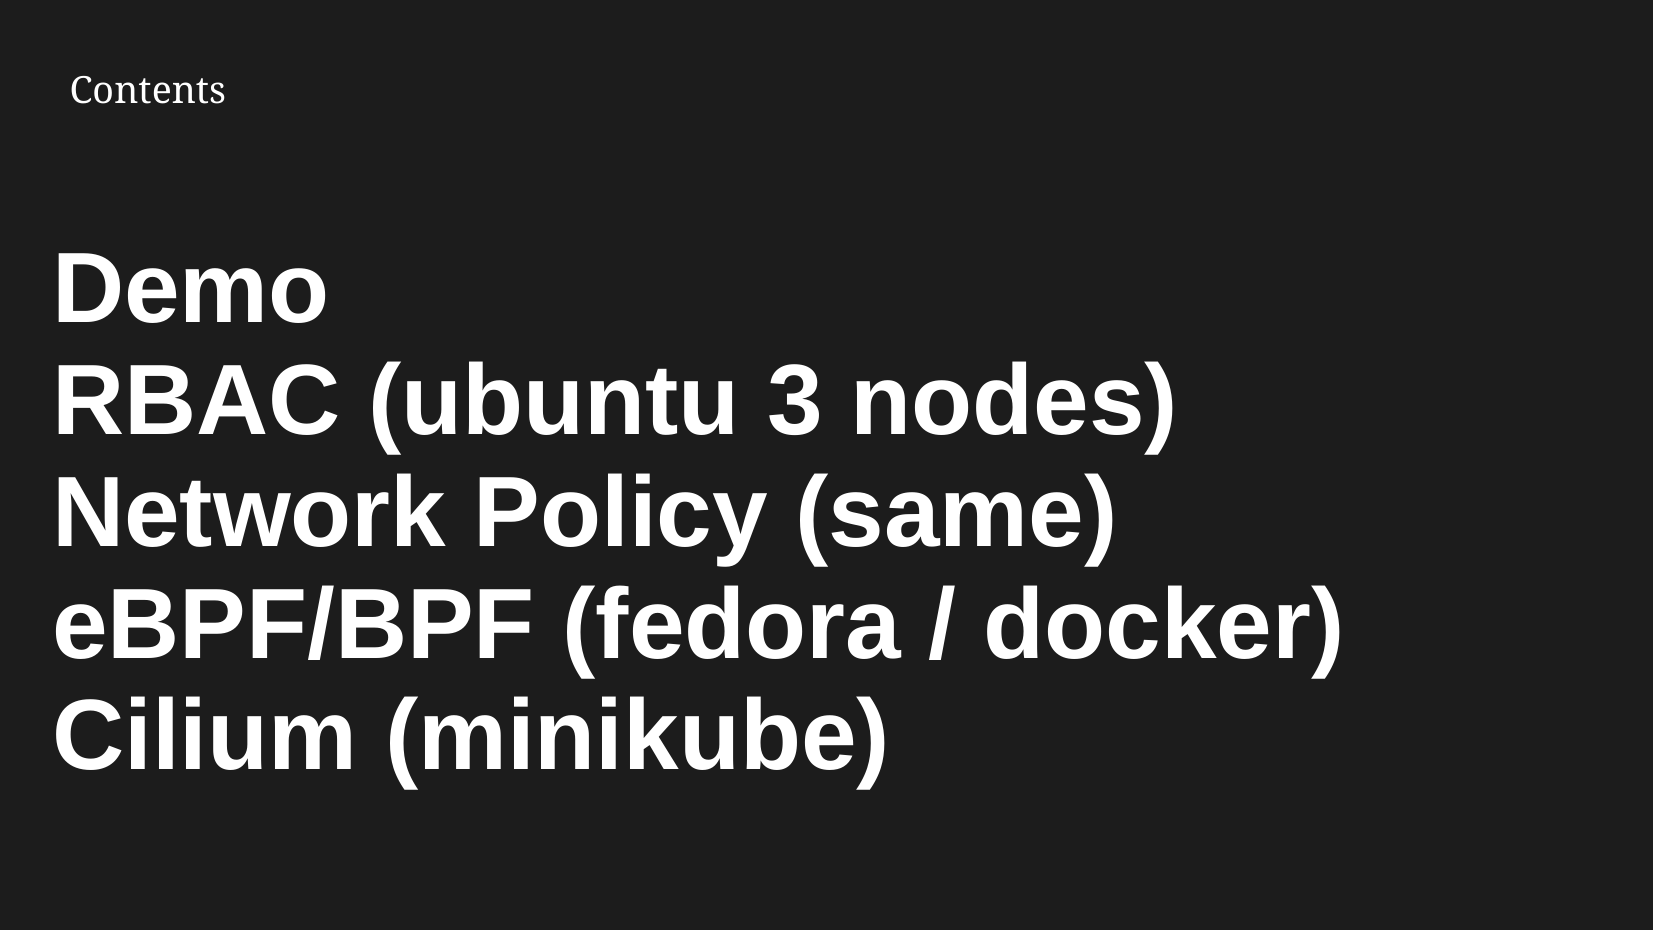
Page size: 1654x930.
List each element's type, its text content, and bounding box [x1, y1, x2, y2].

text_box Contents [54, 56, 451, 113]
text_box Demo RBAC (ubuntu 3 nodes) Network Policy (same) eBPF/BPF (fedora / docker) Cilium (minikube) [37, 225, 1651, 911]
